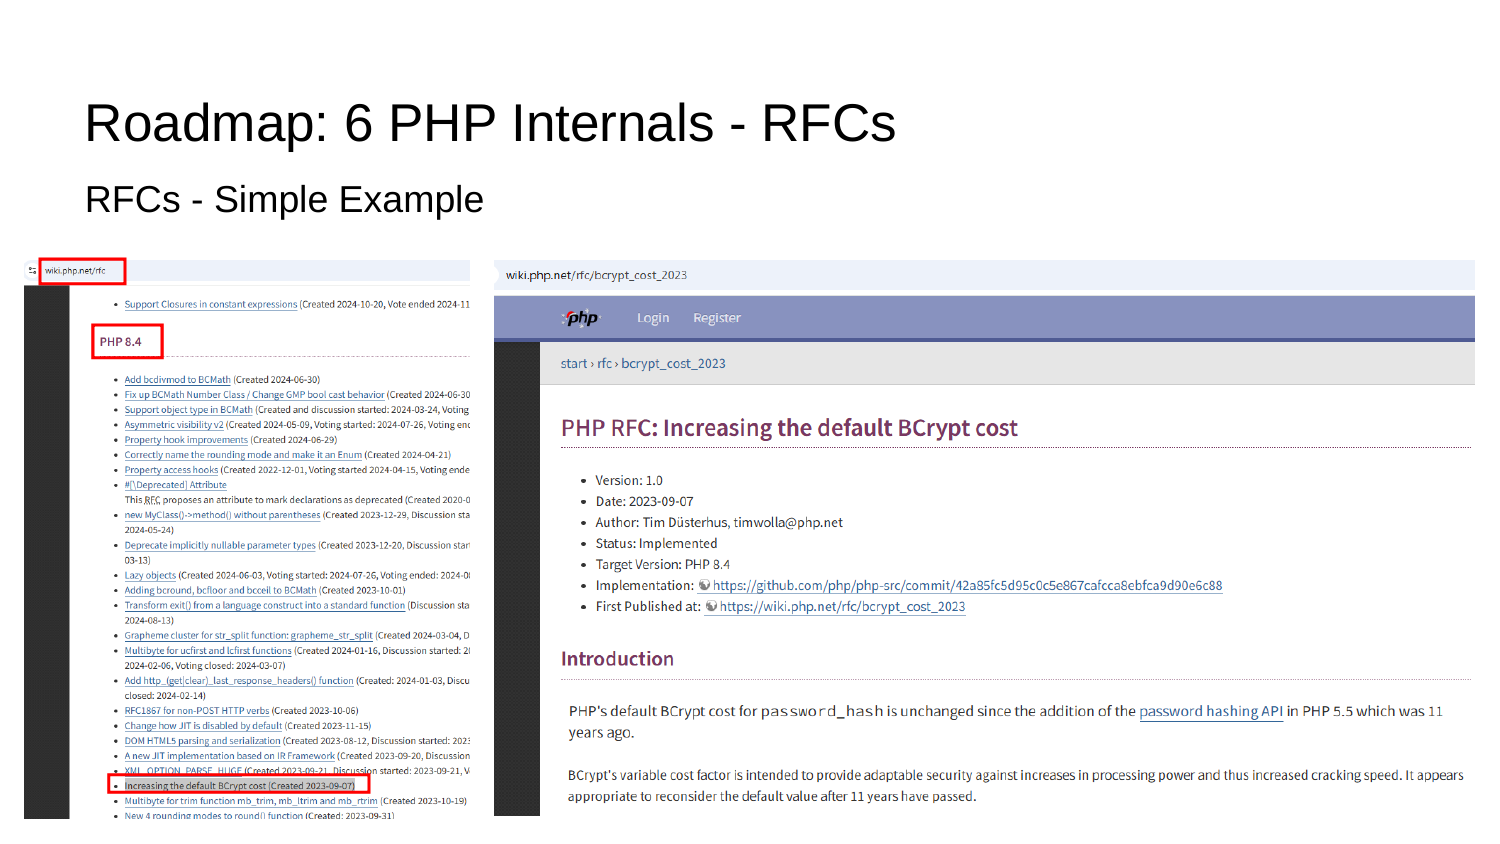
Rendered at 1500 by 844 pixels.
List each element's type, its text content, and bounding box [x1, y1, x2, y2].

title RFCs - Simple Example [69, 160, 1468, 233]
picture [494, 257, 1475, 816]
picture [24, 257, 470, 819]
title Roadmap: 6 PHP Internals - RFCs [69, 72, 1468, 160]
